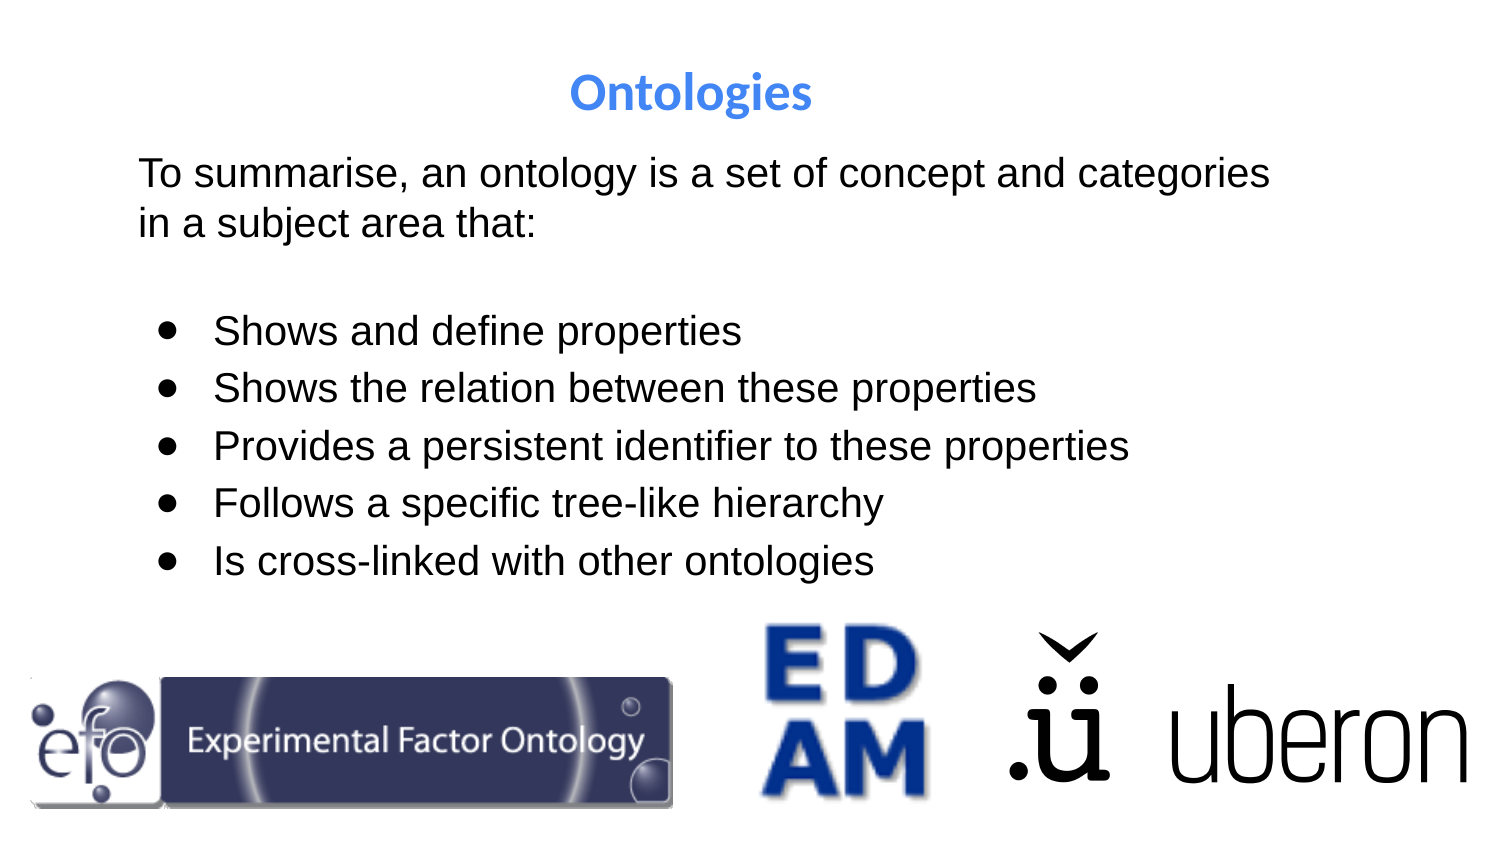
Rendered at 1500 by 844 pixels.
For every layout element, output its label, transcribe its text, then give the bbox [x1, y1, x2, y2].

text_box To summarise, an ontology is a set of concept and categories in a subject area that: Shows and define properties Shows the relation between these properties Provides a persistent identifier to these properties Follows a specific tree-like hierarchy Is cross-linked with other ontologies [123, 131, 1296, 809]
picture [750, 614, 945, 809]
picture [30, 677, 673, 809]
text_box Ontologies [554, 41, 945, 137]
picture [1000, 625, 1478, 798]
